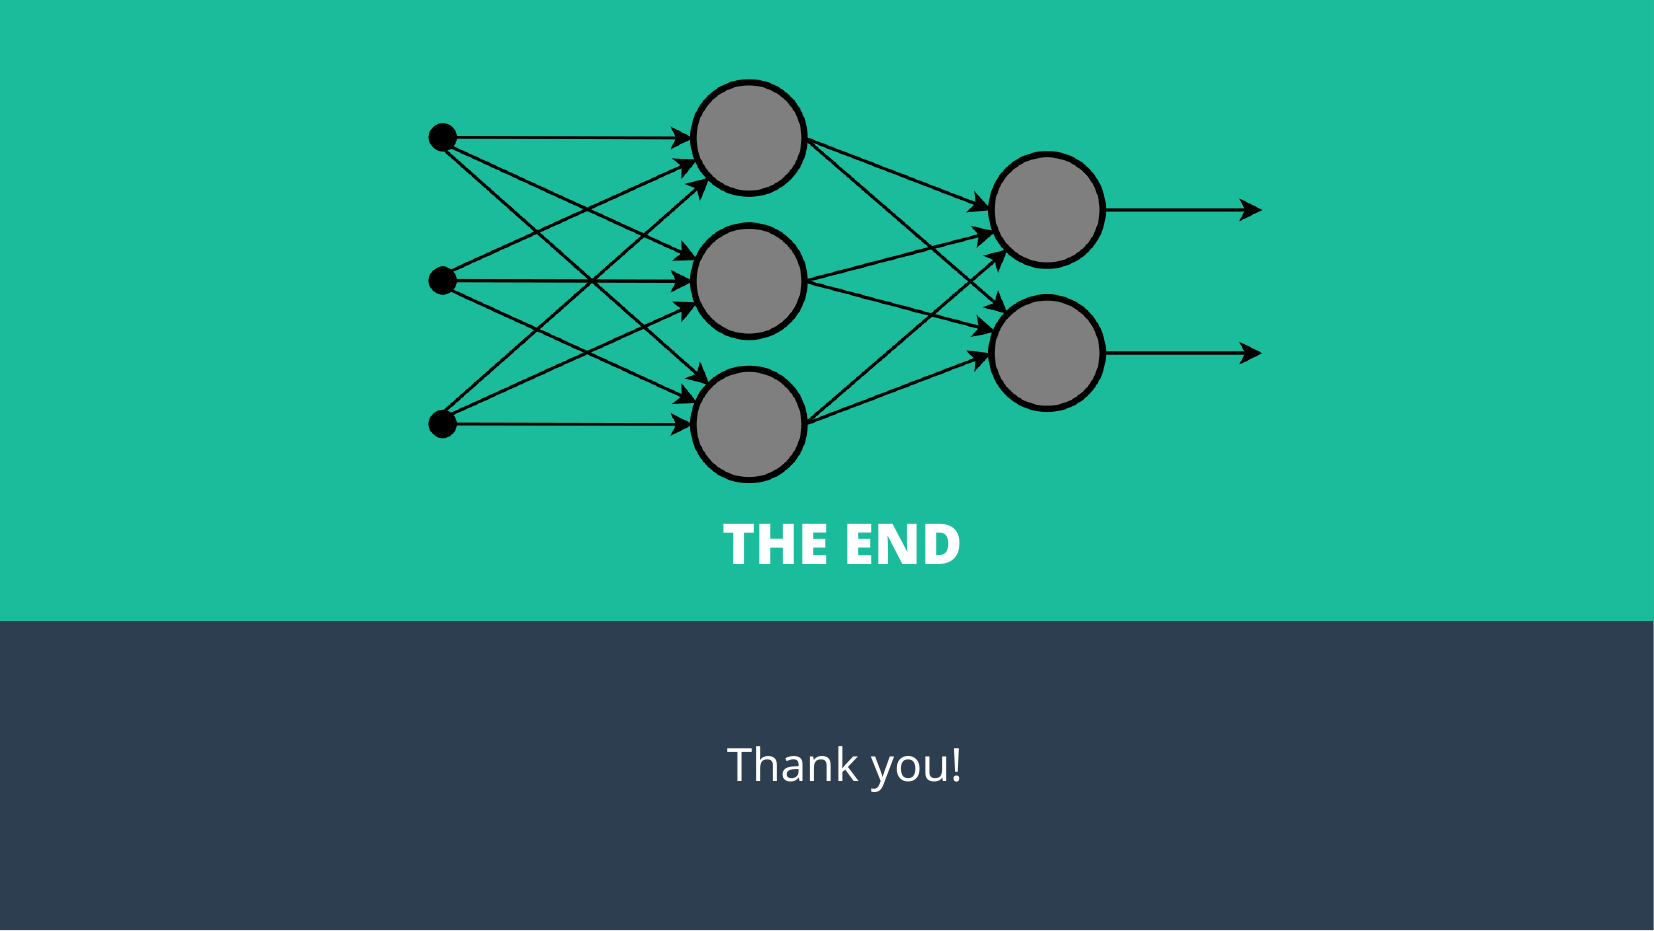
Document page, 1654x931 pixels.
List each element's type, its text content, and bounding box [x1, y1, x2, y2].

subtitle Thank you! [77, 642, 1613, 886]
picture [412, 74, 1276, 488]
title THE END [75, 465, 1611, 583]
